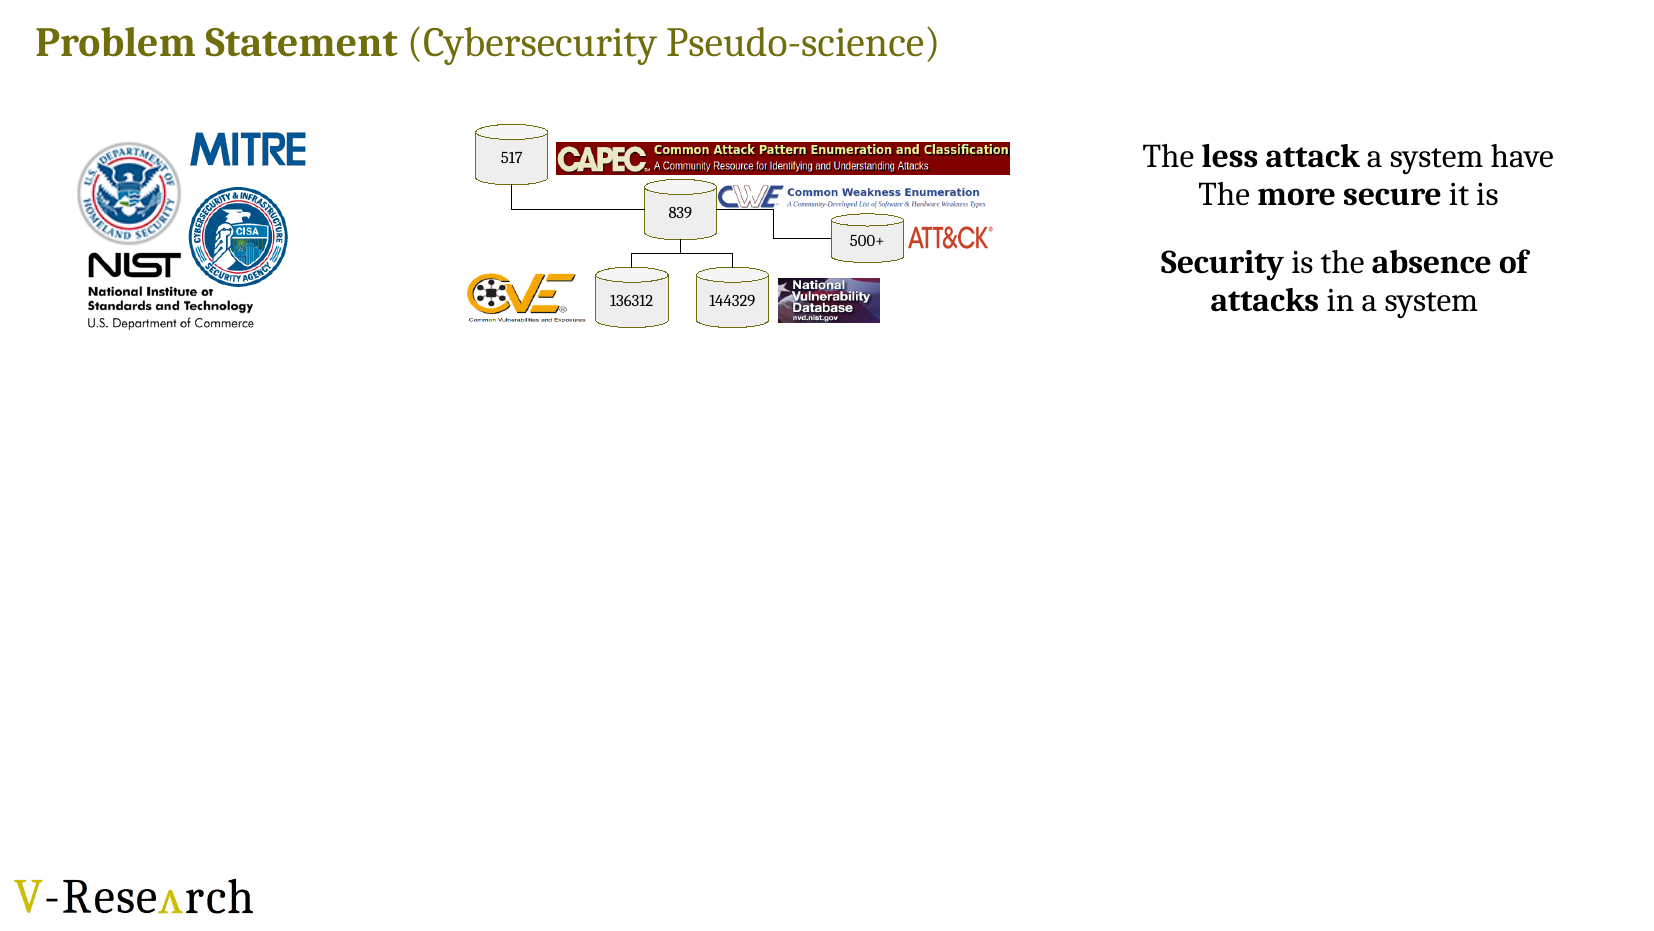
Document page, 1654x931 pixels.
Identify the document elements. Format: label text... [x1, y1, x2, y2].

text_box The less attack a system have The more secure it is [1127, 129, 1590, 223]
picture [778, 278, 880, 323]
picture [907, 225, 993, 250]
picture [466, 271, 588, 323]
text_box 136312 [595, 275, 669, 328]
picture [718, 183, 987, 210]
picture [76, 130, 314, 331]
text_box 500+ [831, 221, 904, 263]
picture [556, 142, 1010, 175]
text_box Security is the absence of attacks in a system [1146, 236, 1572, 330]
text_box Problem Statement (Cybersecurity Pseudo-science) [11, 11, 1642, 76]
text_box 144329 [696, 276, 769, 328]
text_box 517 [475, 133, 548, 185]
picture [11, 876, 256, 916]
text_box 839 [644, 189, 717, 240]
